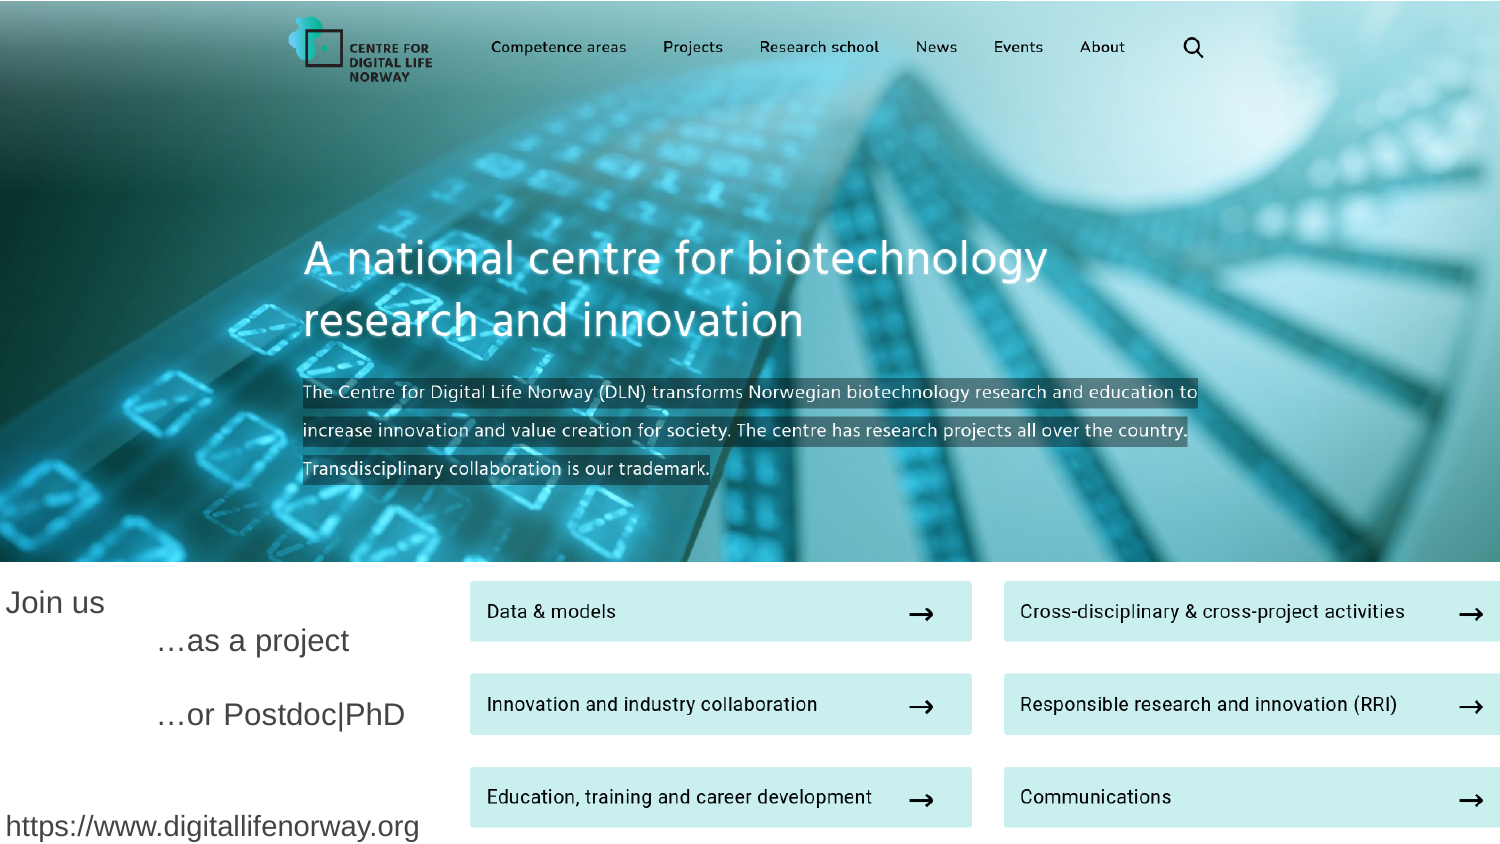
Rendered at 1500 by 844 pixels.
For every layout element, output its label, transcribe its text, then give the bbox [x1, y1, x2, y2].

text_box Join us …as a project …or Postdoc|PhD [0, 567, 732, 785]
picture [0, 1, 1500, 844]
text_box https://www.digitallifenorway.org [0, 792, 732, 844]
